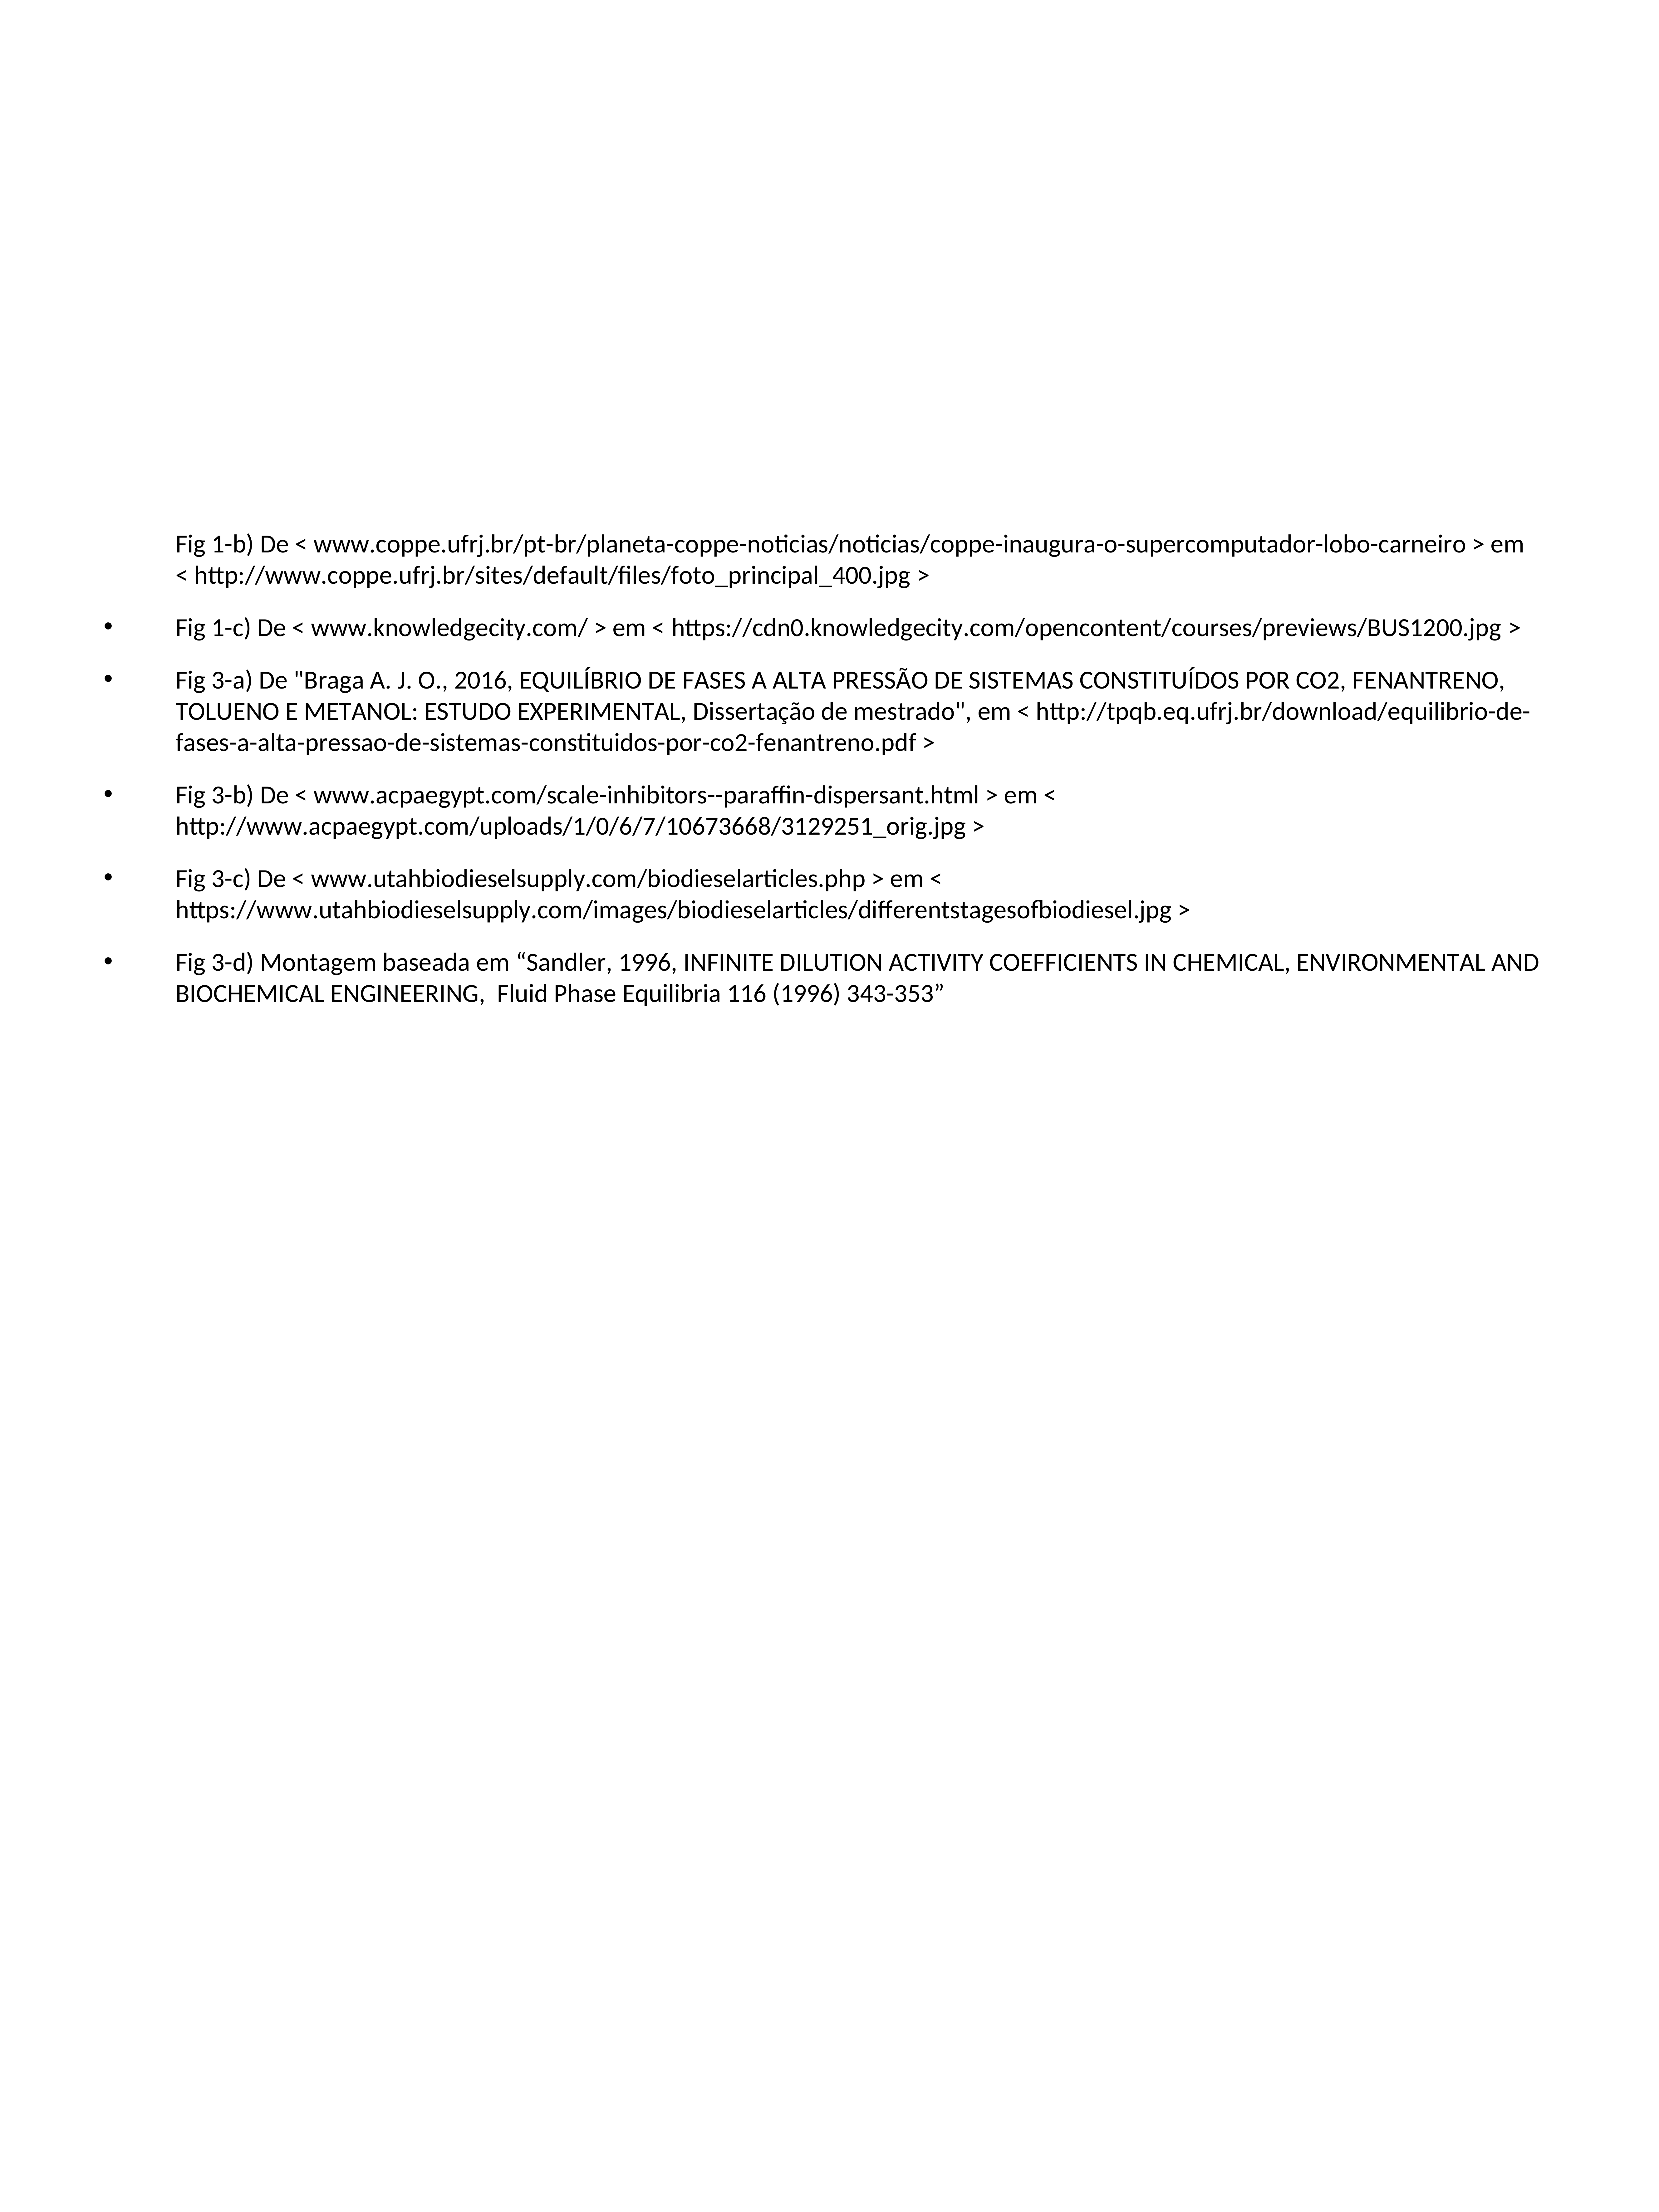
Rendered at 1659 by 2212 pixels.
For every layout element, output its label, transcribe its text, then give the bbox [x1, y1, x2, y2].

list Fig 1-b) De < www.coppe.ufrj.br/pt-br/planeta-coppe-noticias/noticias/coppe-inaugura-o-supercomputador-lobo-carneiro > em < http://www.coppe.ufrj.br/sites/default/files/foto_principal_400.jpg > Fig 1-c) De < www.knowledgecity.com/ > em < https://cdn0.knowledgecity.com/opencontent/courses/previews/BUS1200.jpg > Fig 3-a) De "Braga A. J. O., 2016, EQUILÍBRIO DE FASES A ALTA PRESSÃO DE SISTEMAS CONSTITUÍDOS POR CO2, FENANTRENO, TOLUENO E METANOL: ESTUDO EXPERIMENTAL, Dissertação de mestrado", em < http://tpqb.eq.ufrj.br/download/equilibrio-de-fases-a-alta-pressao-de-sistemas-constituidos-por-co2-fenantreno.pdf > Fig 3-b) De < www.acpaegypt.com/scale-inhibitors--paraffin-dispersant.html > em < http://www.acpaegypt.com/uploads/1/0/6/7/10673668/3129251_orig.jpg > Fig 3-c) De < www.utahbiodieselsupply.com/biodieselarticles.php > em < https://www.utahbiodieselsupply.com/images/biodieselarticles/differentstagesofbiodiesel.jpg > Fig 3-d) Montagem baseada em “Sandler, 1996, INFINITE DILUTION ACTIVITY COEFFICIENTS IN CHEMICAL, ENVIRONMENTAL AND BIOCHEMICAL ENGINEERING, Fluid Phase Equilibria 116 (1996) 343-353” [83, 516, 1576, 1976]
